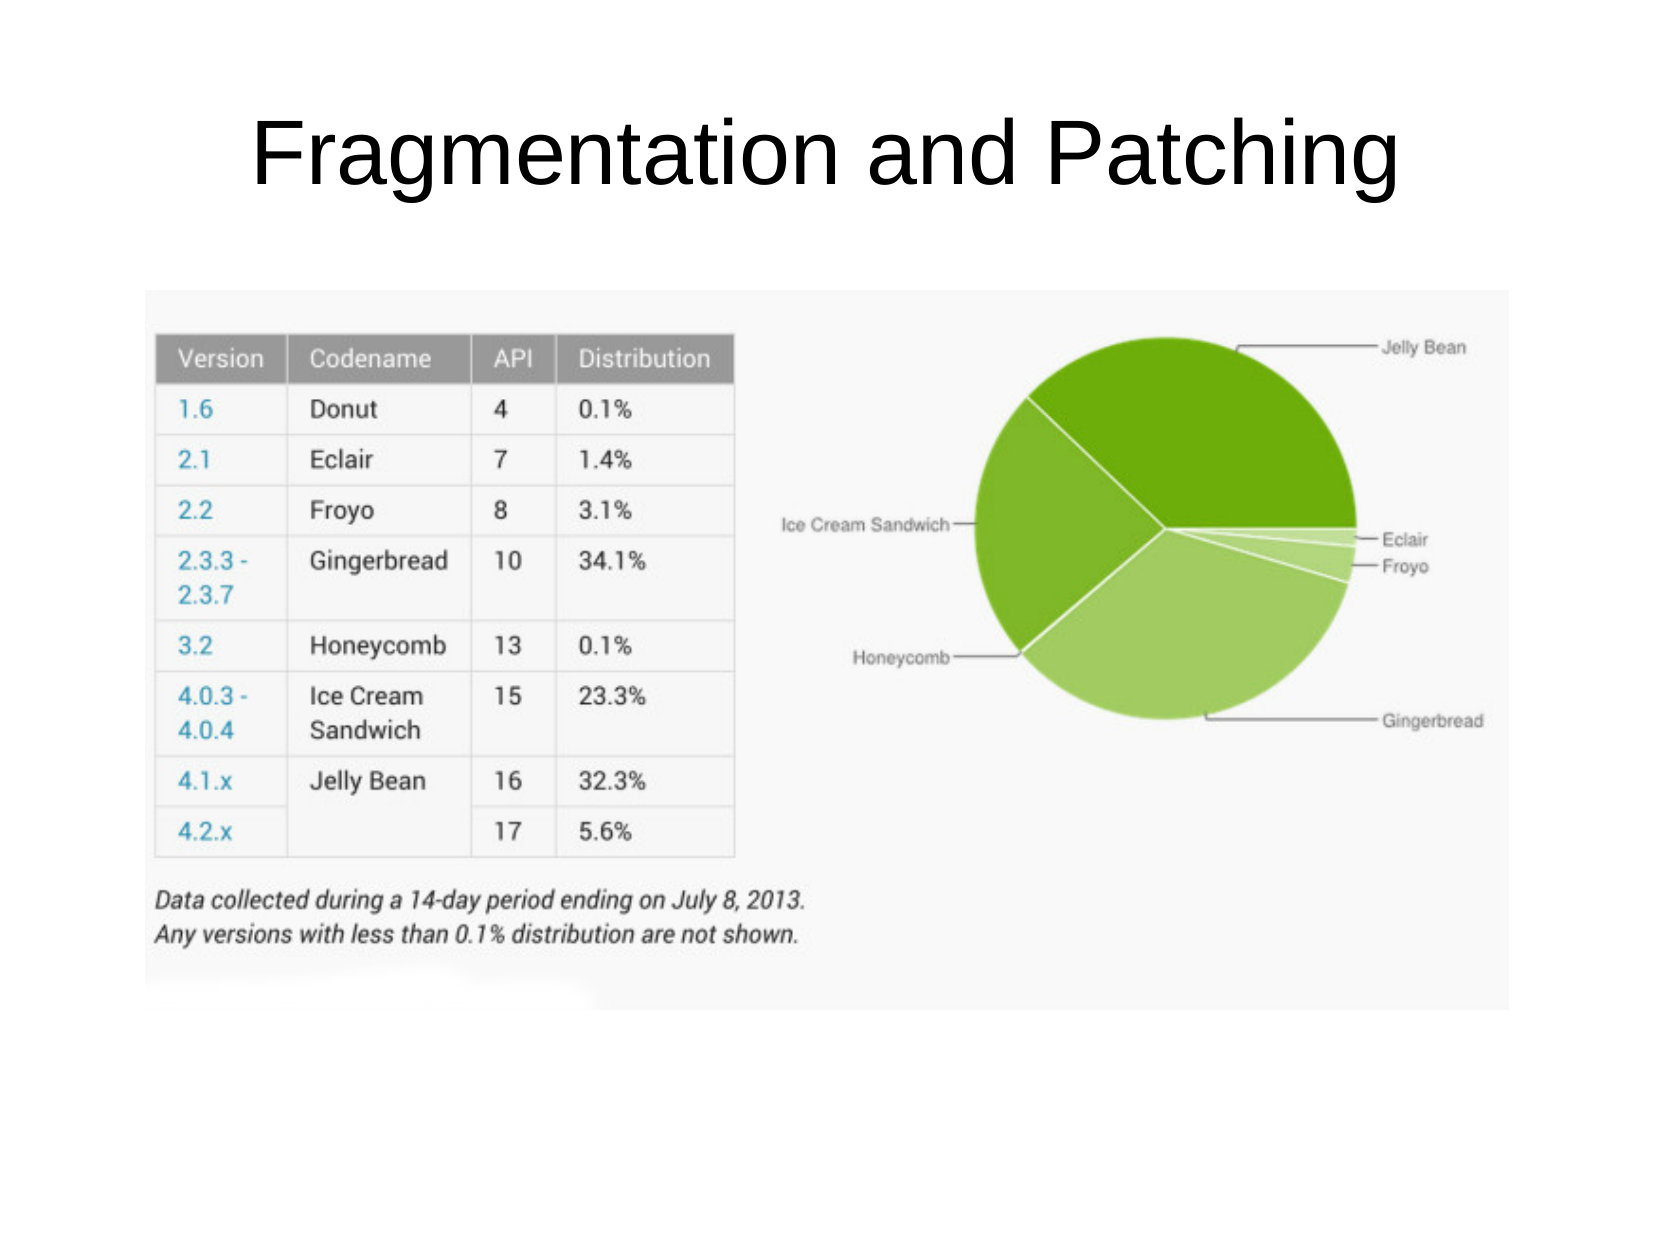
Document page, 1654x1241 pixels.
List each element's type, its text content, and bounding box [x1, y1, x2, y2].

title Fragmentation and Patching [82, 49, 1571, 257]
picture [145, 290, 1509, 1010]
